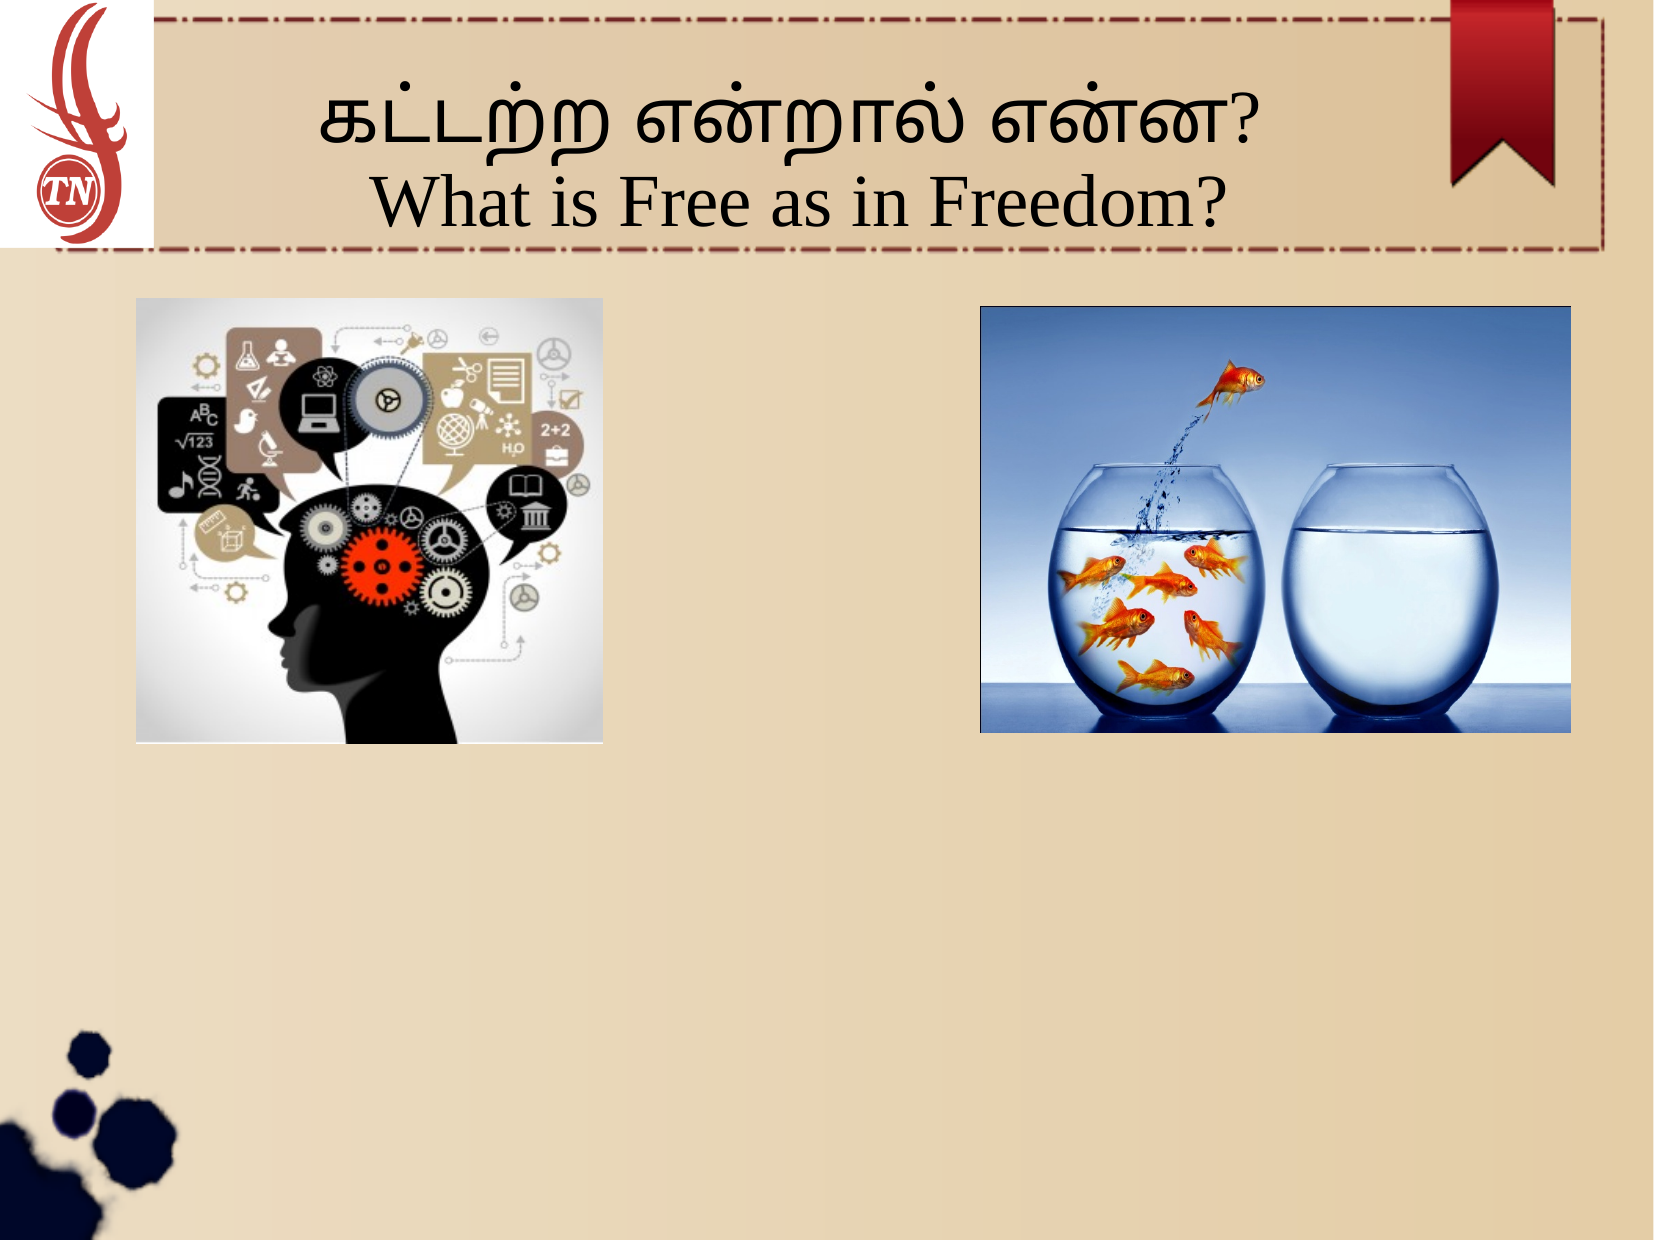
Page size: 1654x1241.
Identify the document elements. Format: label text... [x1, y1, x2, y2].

title கட்டற்ற என்றால் என்ன? What is Free as in Freedom? [134, 0, 1464, 331]
picture [0, 0, 1654, 1240]
